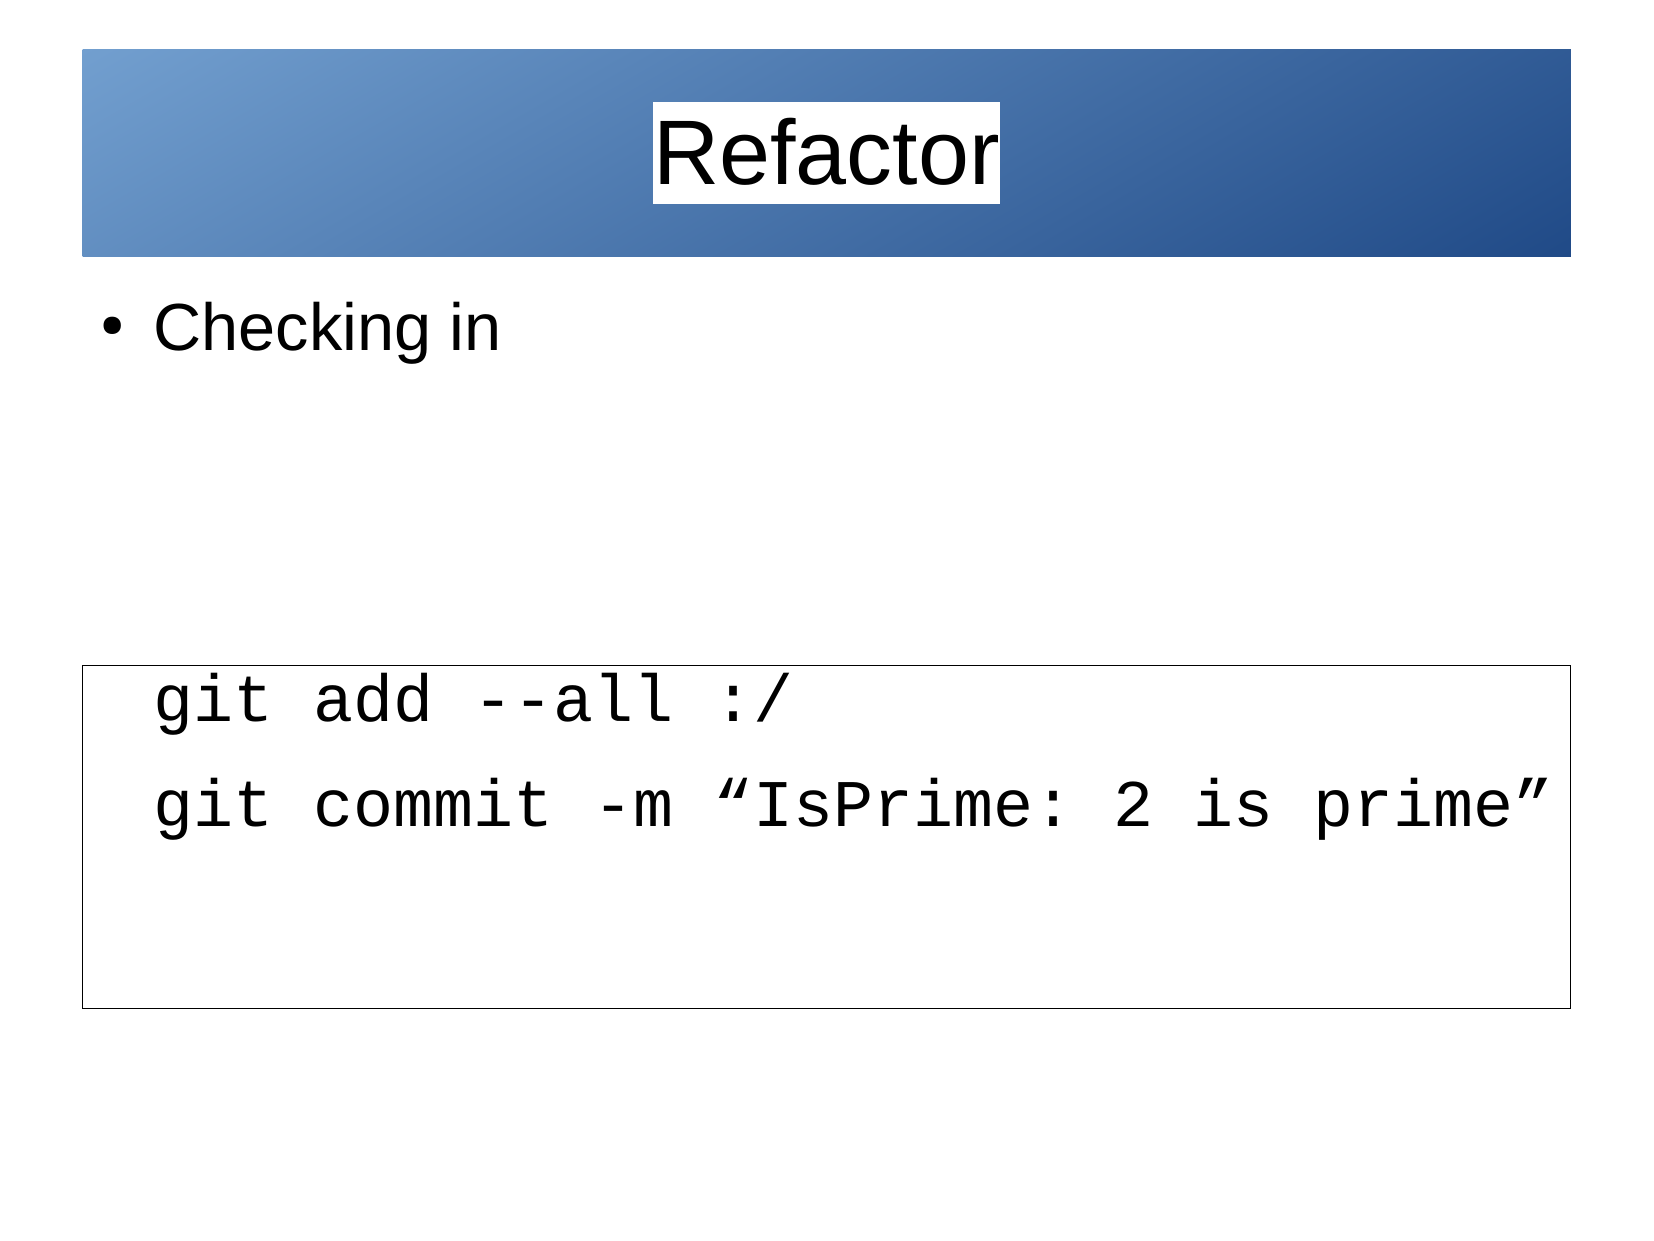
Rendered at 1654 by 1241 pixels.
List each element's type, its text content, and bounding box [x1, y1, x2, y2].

list Checking in [82, 290, 1571, 634]
list git add --all :/ git commit -m “IsPrime: 2 is prime” [82, 665, 1571, 1009]
title Refactor [82, 49, 1571, 257]
